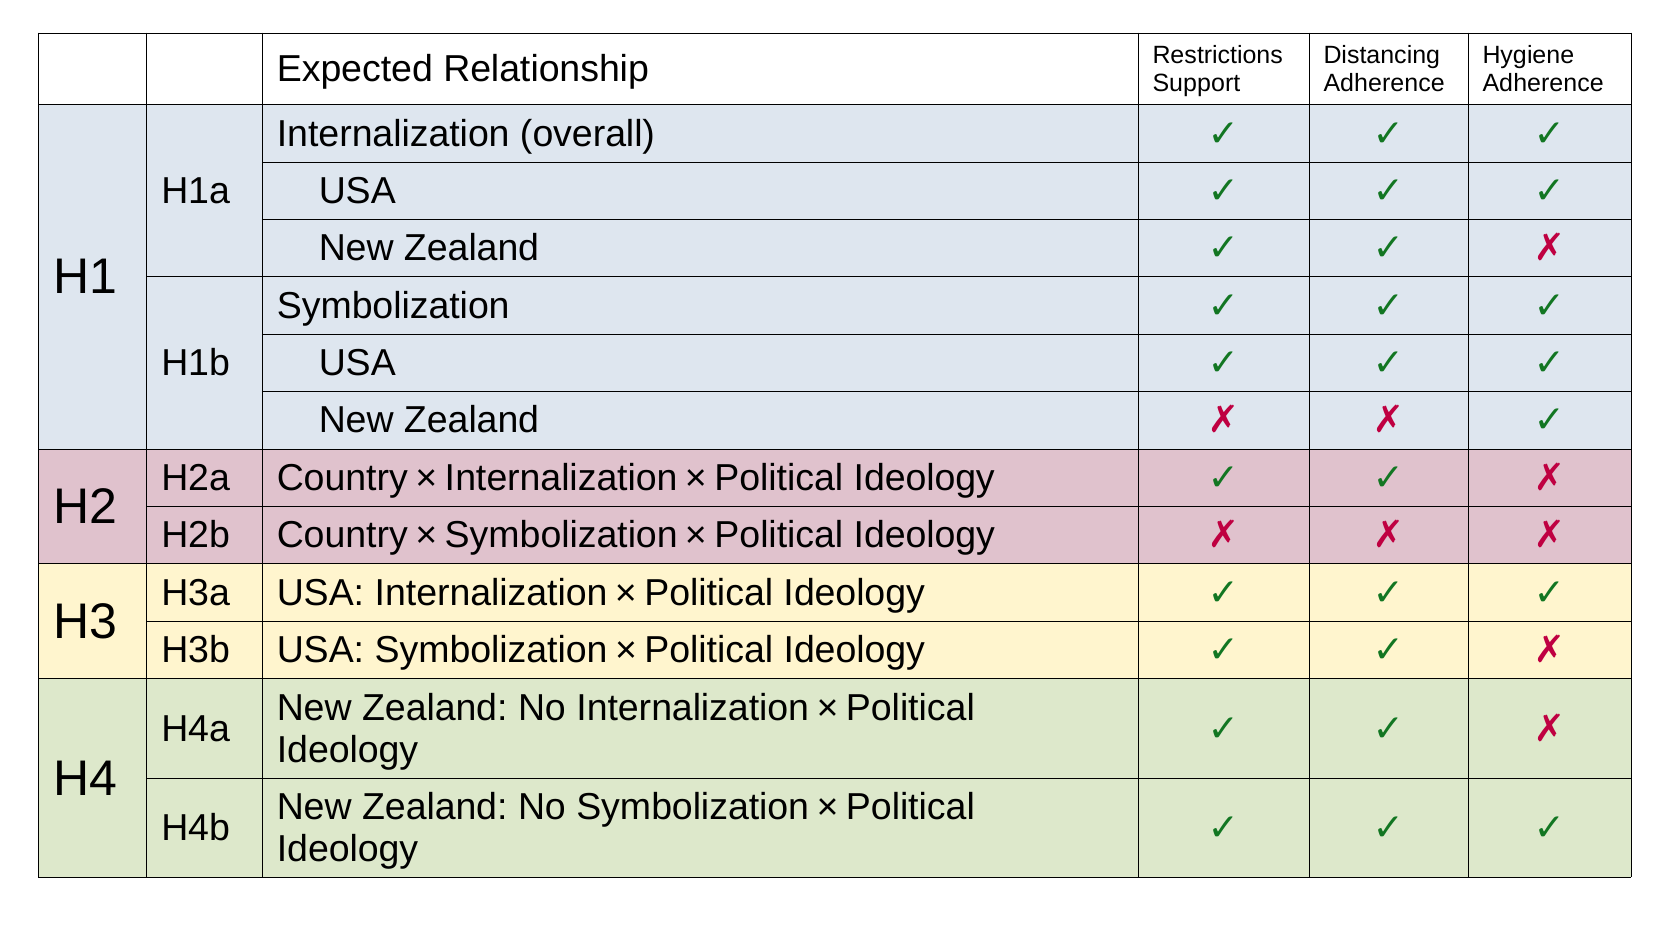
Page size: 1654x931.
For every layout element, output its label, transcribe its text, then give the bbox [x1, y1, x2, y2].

table_cell ✗ [1139, 392, 1309, 449]
table_cell H3 [39, 564, 146, 678]
table_cell ✓ [1139, 335, 1309, 391]
table_cell H1 [39, 105, 146, 449]
table_cell ✓ [1469, 277, 1631, 334]
table_cell H2a [147, 450, 262, 506]
table_cell ✗ [1469, 450, 1631, 506]
table_cell ✓ [1469, 779, 1631, 877]
table_cell New Zealand: No Internalization × Political Ideology [263, 679, 1138, 778]
table_cell H3b [147, 622, 262, 678]
table_cell ✓ [1310, 163, 1468, 219]
table_cell USA [263, 335, 1138, 391]
table_cell H3a [147, 564, 262, 621]
table_cell H1a [147, 105, 262, 276]
table_cell ✗ [1139, 507, 1309, 563]
table_cell ✓ [1310, 220, 1468, 276]
table_cell ✓ [1139, 779, 1309, 877]
table_cell H2 [39, 450, 146, 563]
table_cell ✗ [1469, 507, 1631, 563]
table_cell H4a [147, 679, 262, 778]
table_cell ✓ [1310, 335, 1468, 391]
table_cell ✗ [1469, 220, 1631, 276]
table_cell ✓ [1310, 679, 1468, 778]
table_cell USA [263, 163, 1138, 219]
table_cell ✓ [1310, 622, 1468, 678]
table_cell ✗ [1469, 622, 1631, 678]
table_cell ✓ [1139, 220, 1309, 276]
table_cell ✓ [1139, 679, 1309, 778]
table_cell USA: Symbolization × Political Ideology [263, 622, 1138, 678]
table_cell ✓ [1469, 564, 1631, 621]
table_cell ✓ [1139, 277, 1309, 334]
table_cell ✗ [1310, 507, 1468, 563]
table_cell ✗ [1469, 679, 1631, 778]
table_cell ✓ [1469, 105, 1631, 162]
table_header [39, 34, 146, 104]
table_cell H2b [147, 507, 262, 563]
table_cell H4b [147, 779, 262, 877]
table_header [147, 34, 262, 104]
table_cell ✓ [1139, 622, 1309, 678]
table_header Expected Relationship [263, 34, 1138, 104]
table_cell ✓ [1310, 277, 1468, 334]
table_cell ✓ [1139, 564, 1309, 621]
table_cell Country × Symbolization × Political Ideology [263, 507, 1138, 563]
table_cell ✓ [1469, 163, 1631, 219]
table_cell Symbolization [263, 277, 1138, 334]
table_cell USA: Internalization × Political Ideology [263, 564, 1138, 621]
table_cell ✓ [1469, 335, 1631, 391]
table_cell ✓ [1139, 163, 1309, 219]
table_cell Internalization (overall) [263, 105, 1138, 162]
table_cell ✓ [1310, 564, 1468, 621]
table_header Hygiene Adherence [1469, 34, 1631, 104]
table_cell New Zealand: No Symbolization × Political Ideology [263, 779, 1138, 877]
table_cell Country × Internalization × Political Ideology [263, 450, 1138, 506]
table_header Distancing Adherence [1310, 34, 1468, 104]
table_cell ✓ [1139, 105, 1309, 162]
table_cell H4 [39, 679, 146, 877]
table_cell H1b [147, 277, 262, 449]
table_cell ✓ [1139, 450, 1309, 506]
table_cell ✓ [1310, 450, 1468, 506]
table_cell ✓ [1469, 392, 1631, 449]
table_cell ✗ [1310, 392, 1468, 449]
table_header Restrictions Support [1139, 34, 1309, 104]
table_cell ✓ [1310, 779, 1468, 877]
table_cell ✓ [1310, 105, 1468, 162]
table_cell New Zealand [263, 220, 1138, 276]
table_cell New Zealand [263, 392, 1138, 449]
